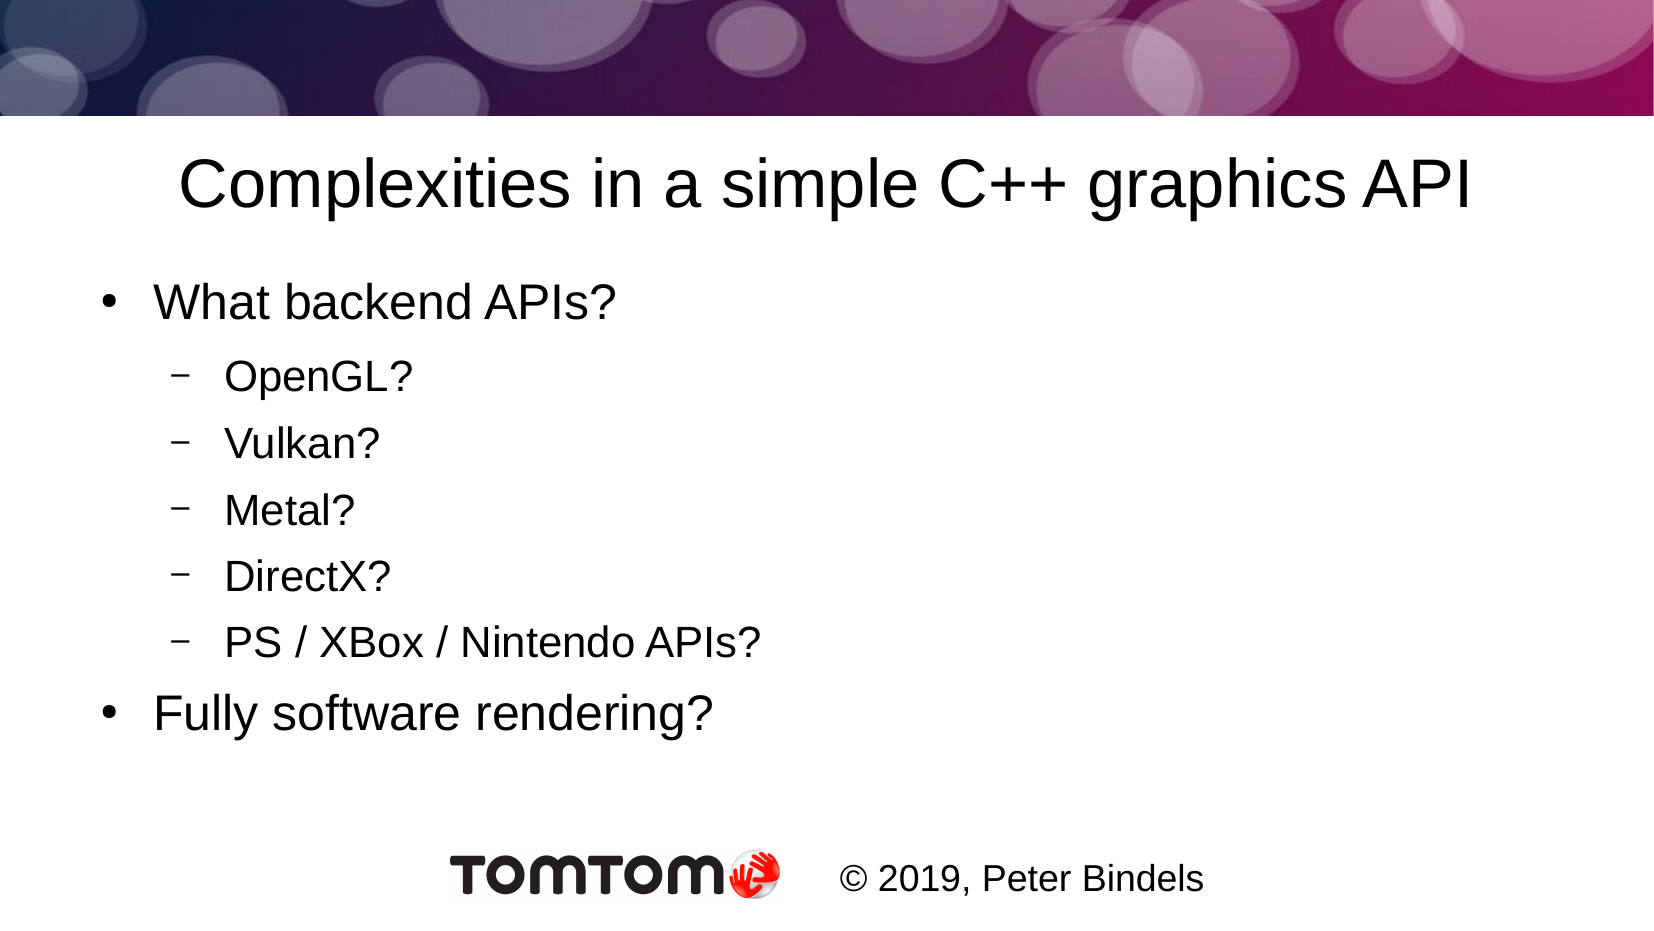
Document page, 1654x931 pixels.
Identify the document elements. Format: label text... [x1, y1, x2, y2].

picture [450, 847, 784, 906]
list What backend APIs? OpenGL? Vulkan? Metal? DirectX? PS / XBox / Nintendo APIs? Fully software rendering? [82, 274, 1571, 815]
title Complexities in a simple C++ graphics API [82, 119, 1571, 249]
picture [0, 0, 1654, 116]
